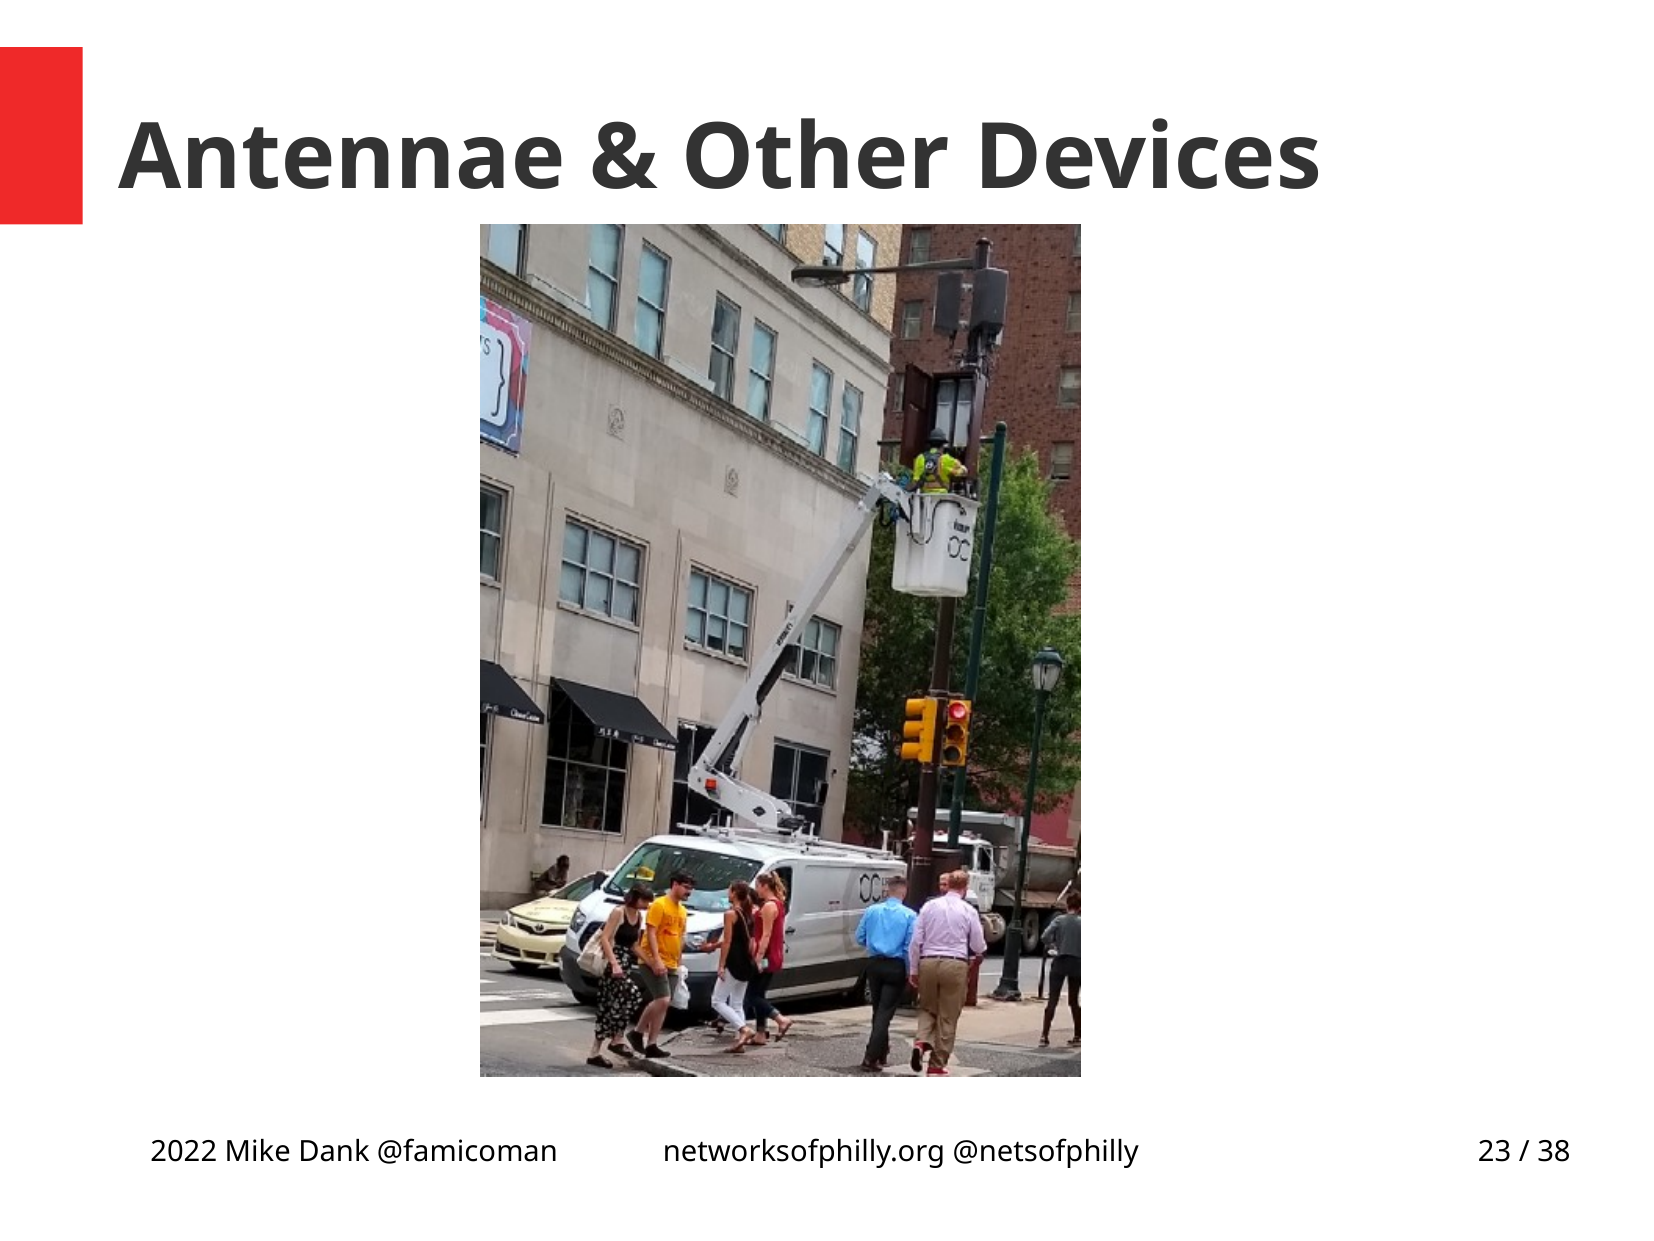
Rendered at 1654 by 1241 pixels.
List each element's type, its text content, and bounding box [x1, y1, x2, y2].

picture [480, 224, 1081, 1077]
title Antennae & Other Devices [118, 49, 1571, 257]
